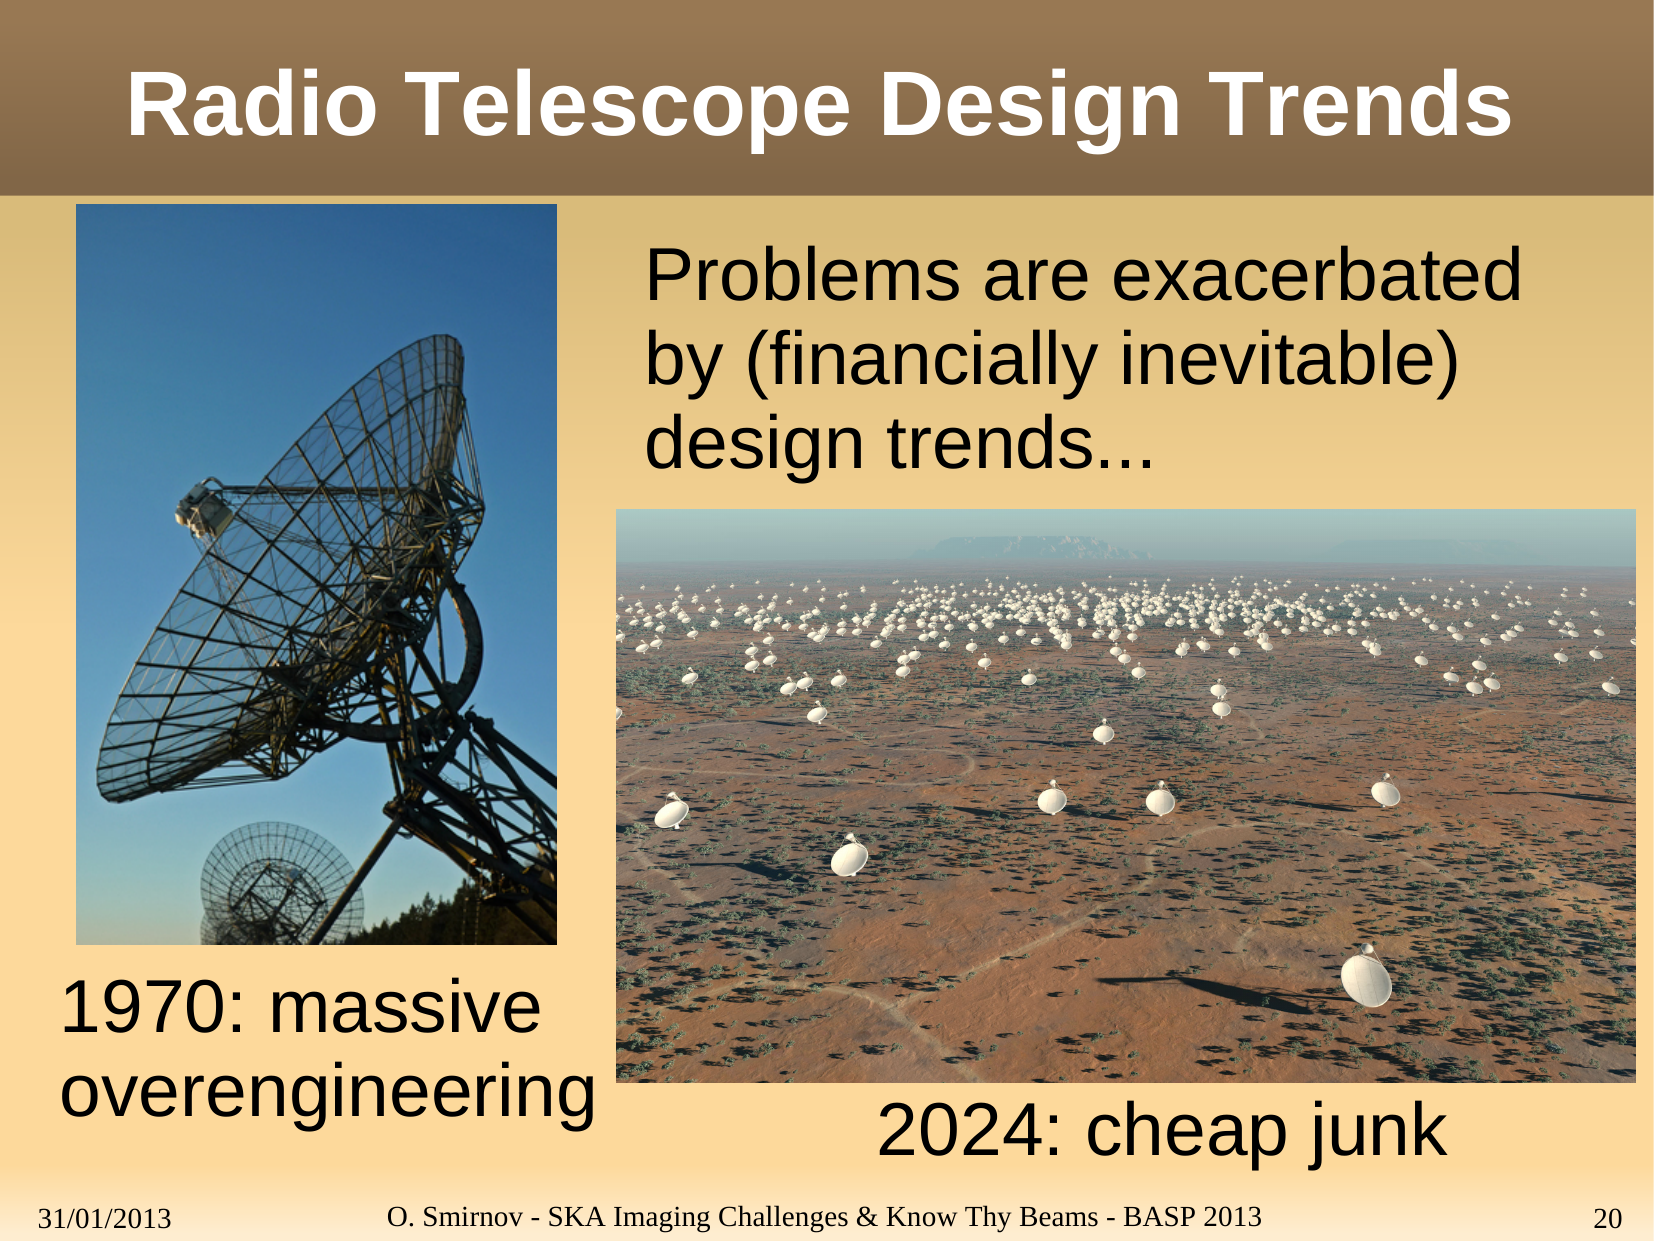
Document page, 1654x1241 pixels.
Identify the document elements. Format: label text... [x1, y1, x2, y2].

title Radio Telescope Design Trends [76, 0, 1565, 208]
picture [0, 0, 1654, 1241]
text_box 1970: massive overengineering [45, 957, 631, 1156]
text_box Problems are exacerbated by (financially inevitable) design trends... [630, 225, 1621, 492]
text_box 2024: cheap junk [690, 1080, 1636, 1179]
